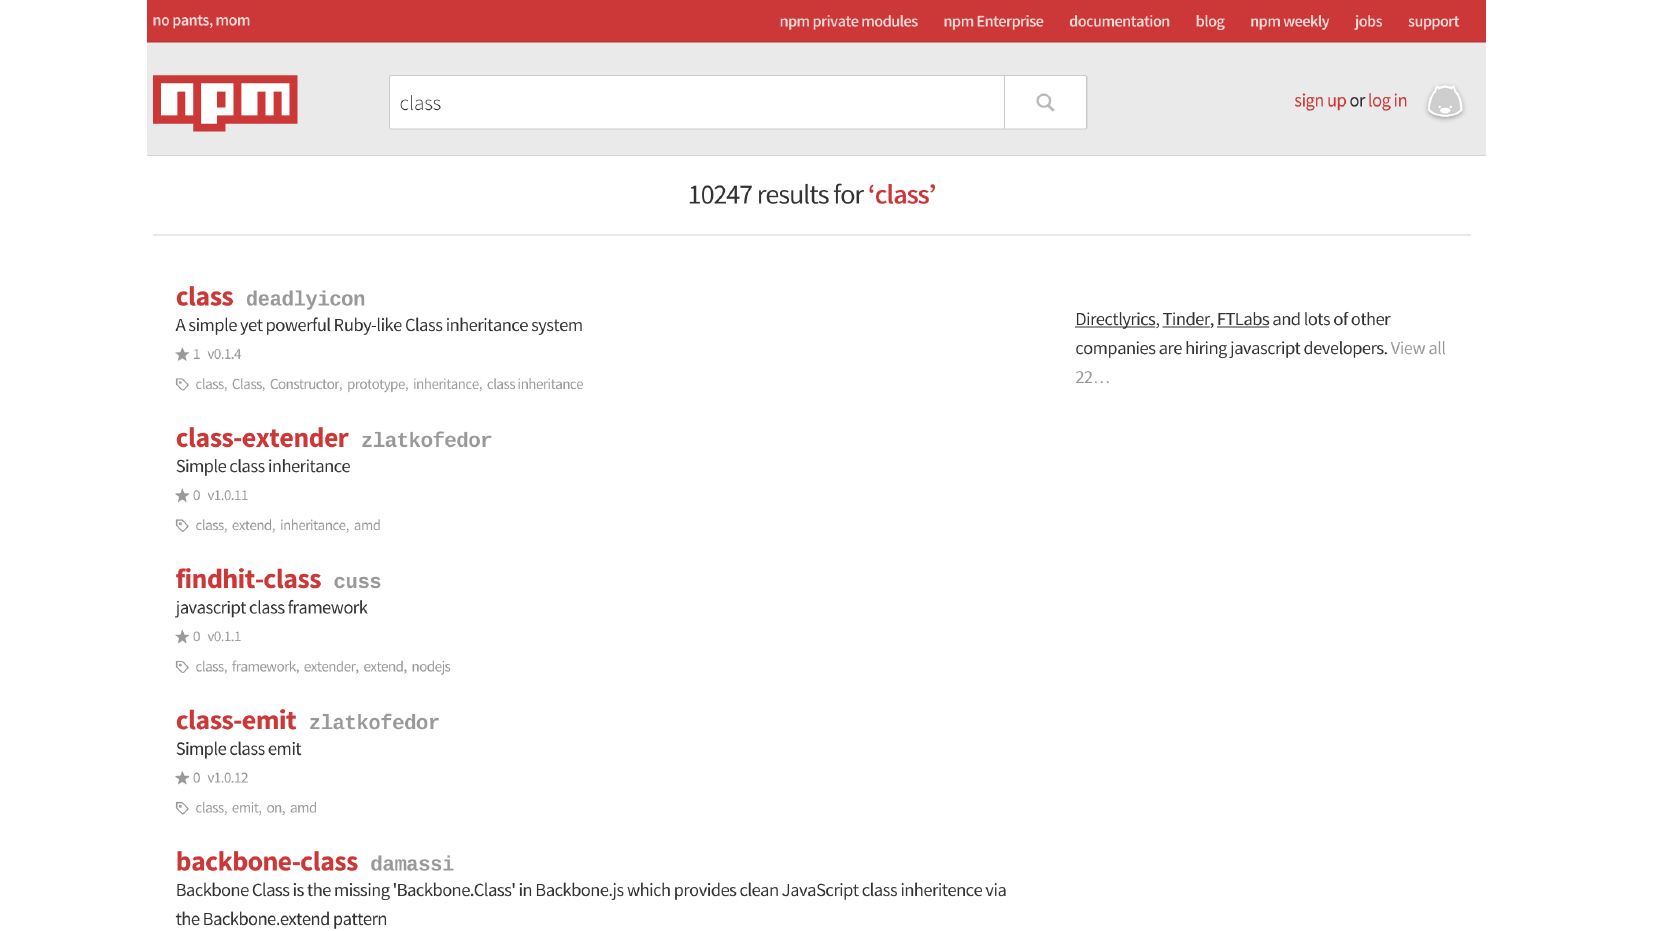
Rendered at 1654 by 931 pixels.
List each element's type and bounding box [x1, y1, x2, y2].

picture [147, 0, 1486, 931]
